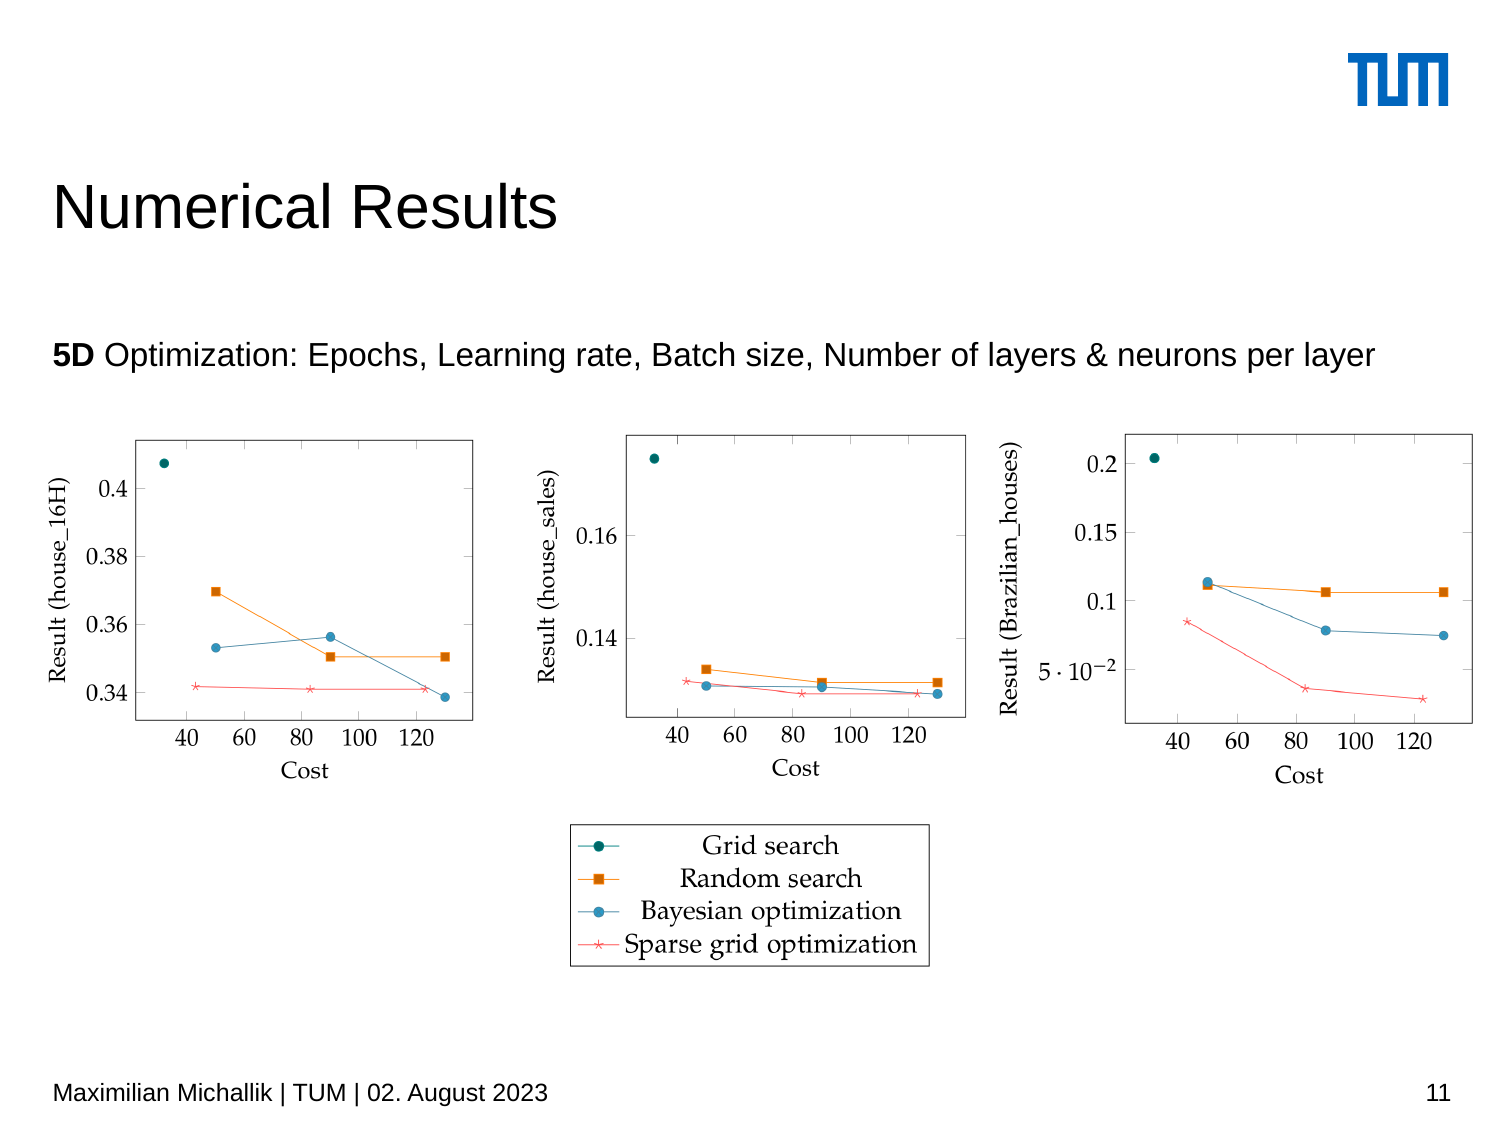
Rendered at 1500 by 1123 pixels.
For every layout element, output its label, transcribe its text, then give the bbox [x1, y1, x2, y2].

title Numerical Results [52, 171, 1453, 242]
picture [1453, 429, 1477, 792]
list 5D Optimization: Epochs, Learning rate, Batch size, Number of layers & neurons per layer [52, 330, 1453, 996]
picture [42, 435, 52, 783]
picture [568, 822, 932, 969]
